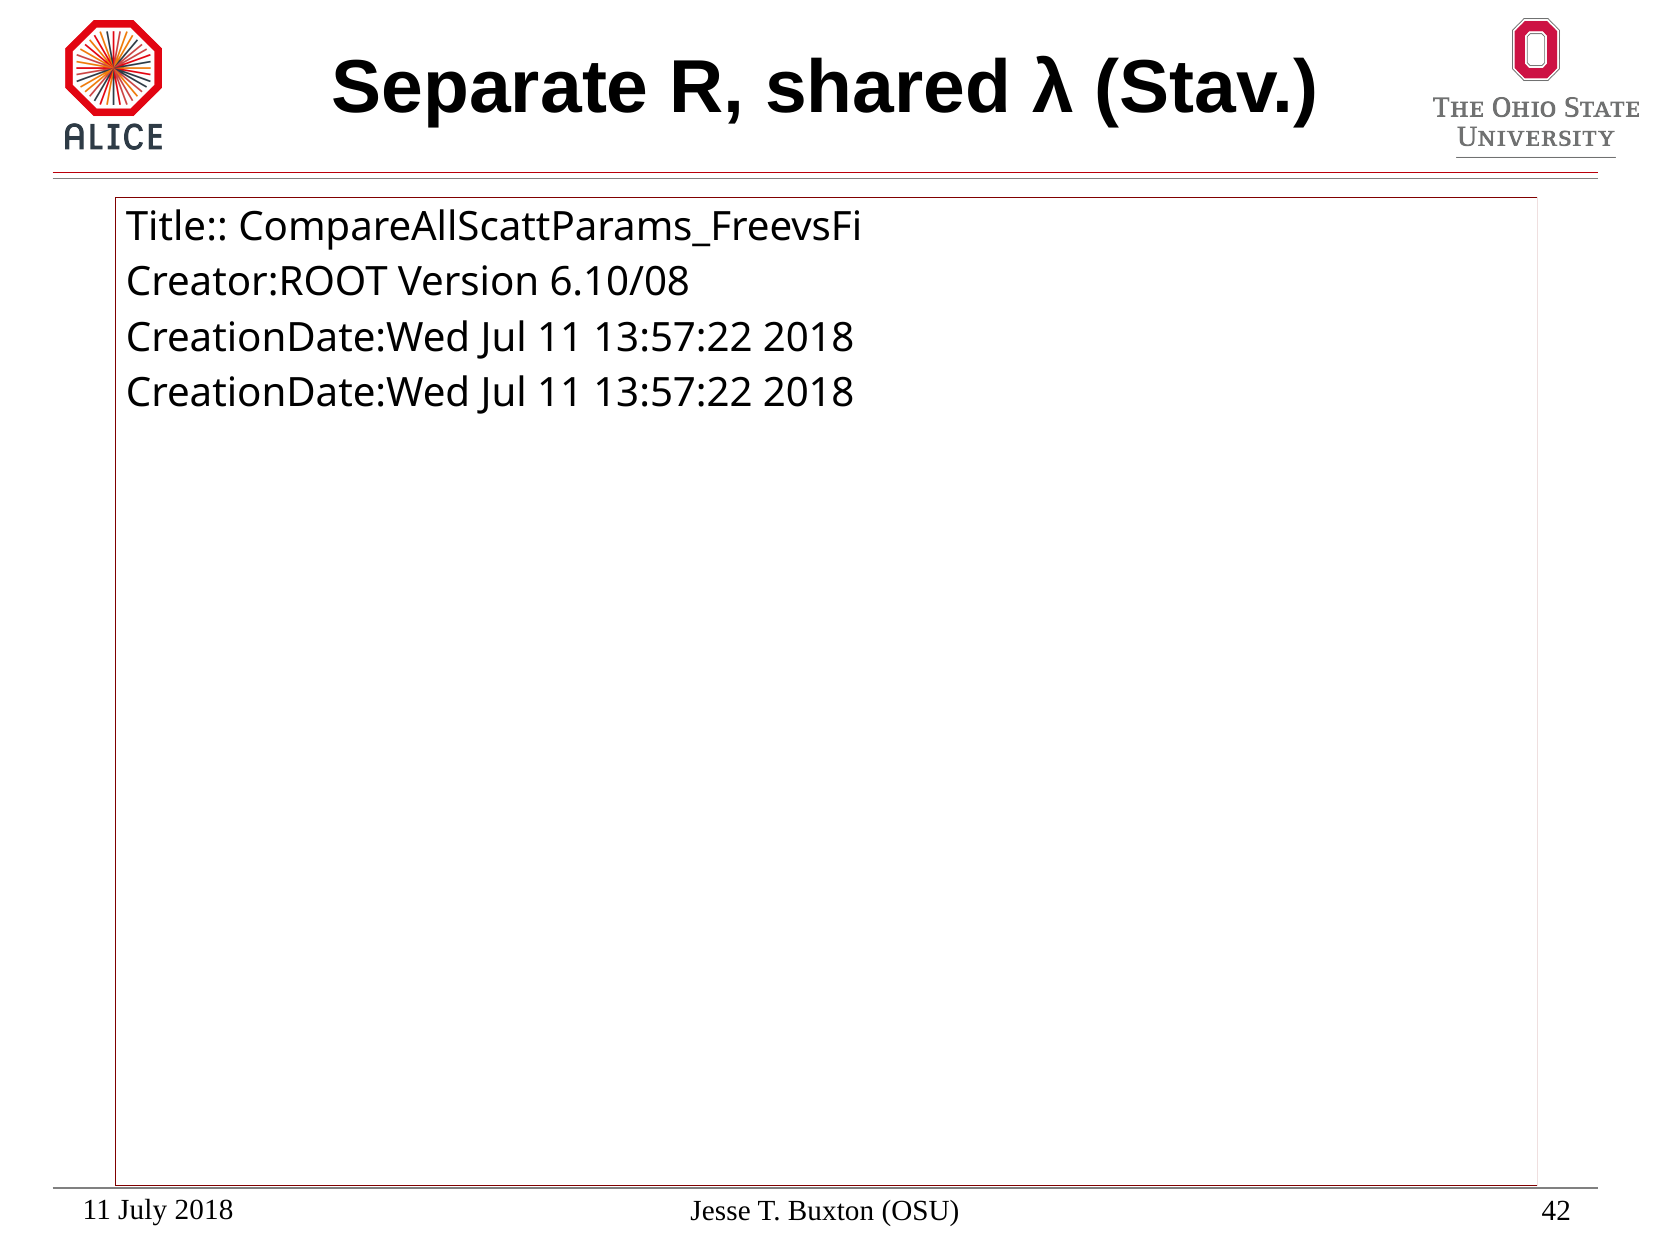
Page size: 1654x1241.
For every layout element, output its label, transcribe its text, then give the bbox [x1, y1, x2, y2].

title Separate R, shared λ (Stav.) [137, 1, 1513, 172]
picture [1513, 5, 1642, 171]
picture [65, 20, 137, 150]
picture [112, 195, 1538, 1186]
